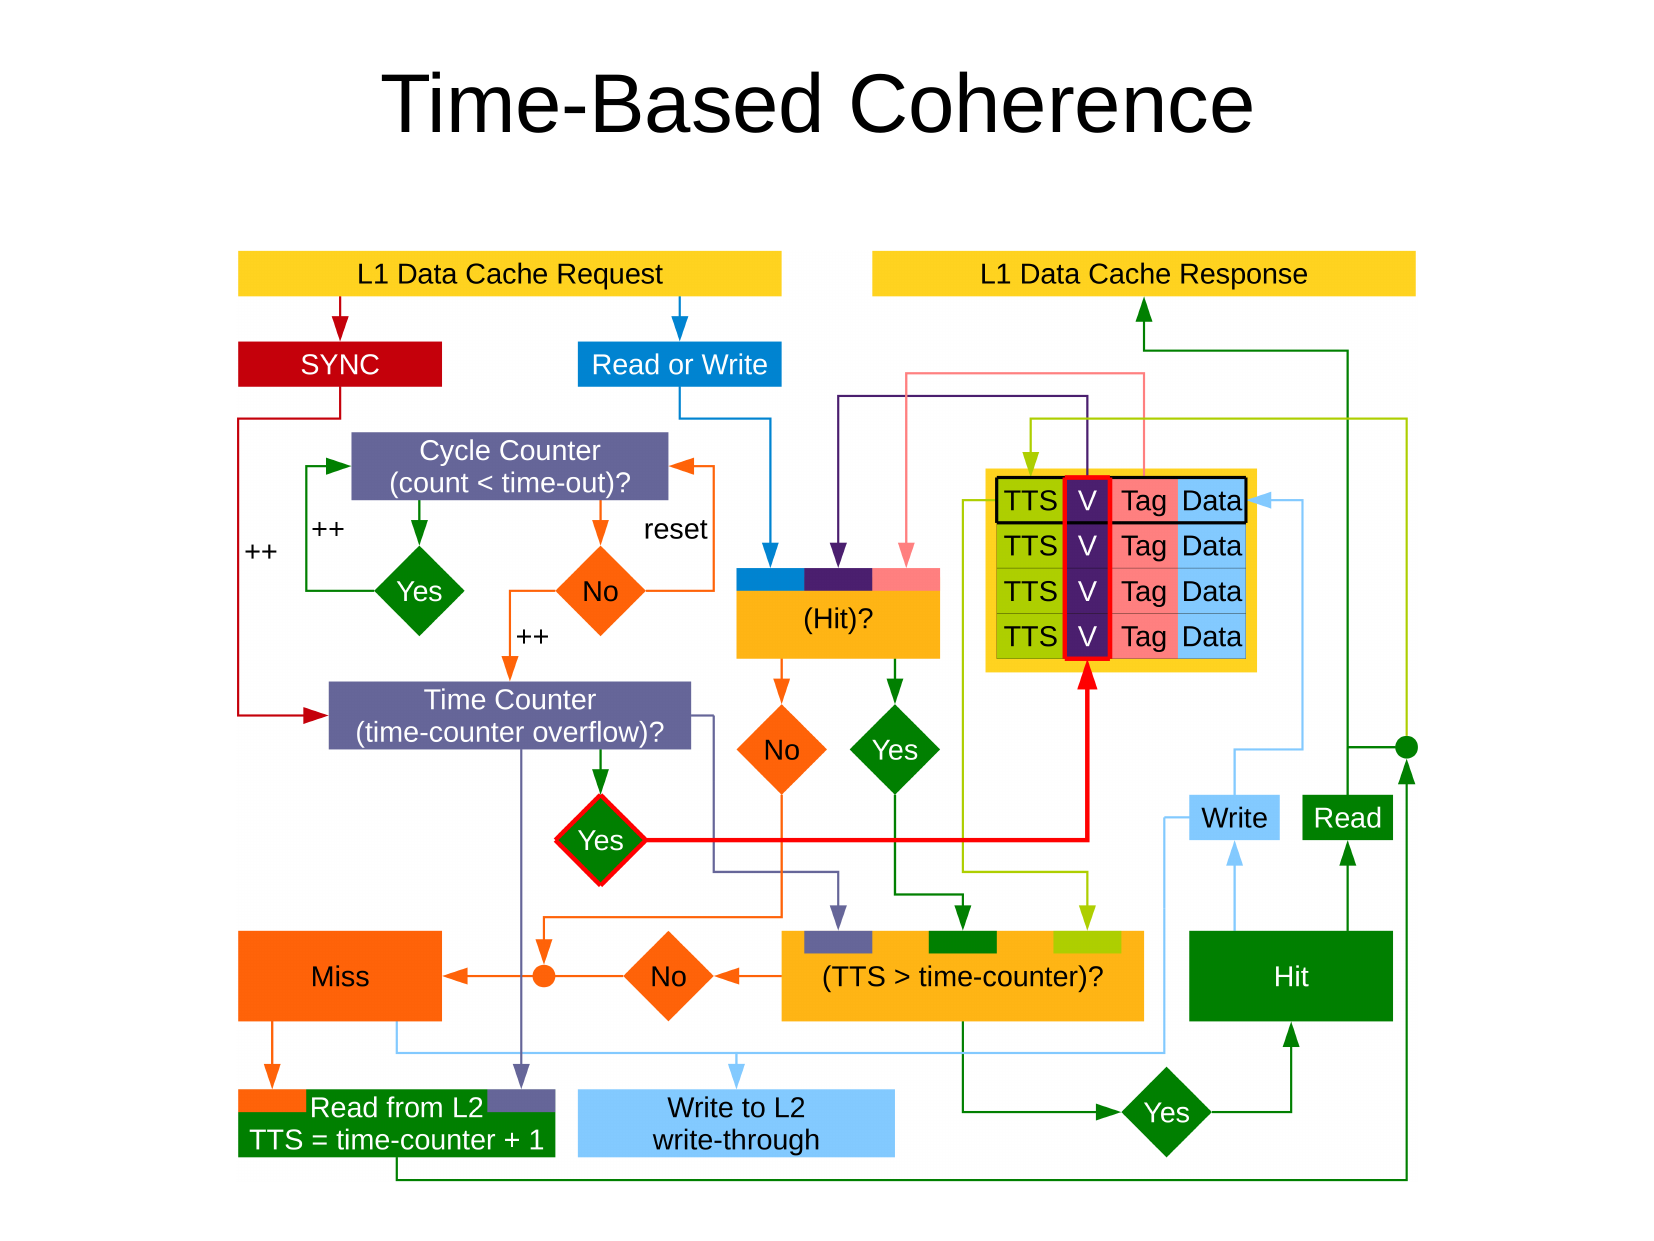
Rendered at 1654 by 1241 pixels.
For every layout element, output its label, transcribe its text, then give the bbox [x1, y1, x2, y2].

title Time-Based Coherence [59, 56, 1577, 150]
picture [236, 250, 1418, 1182]
